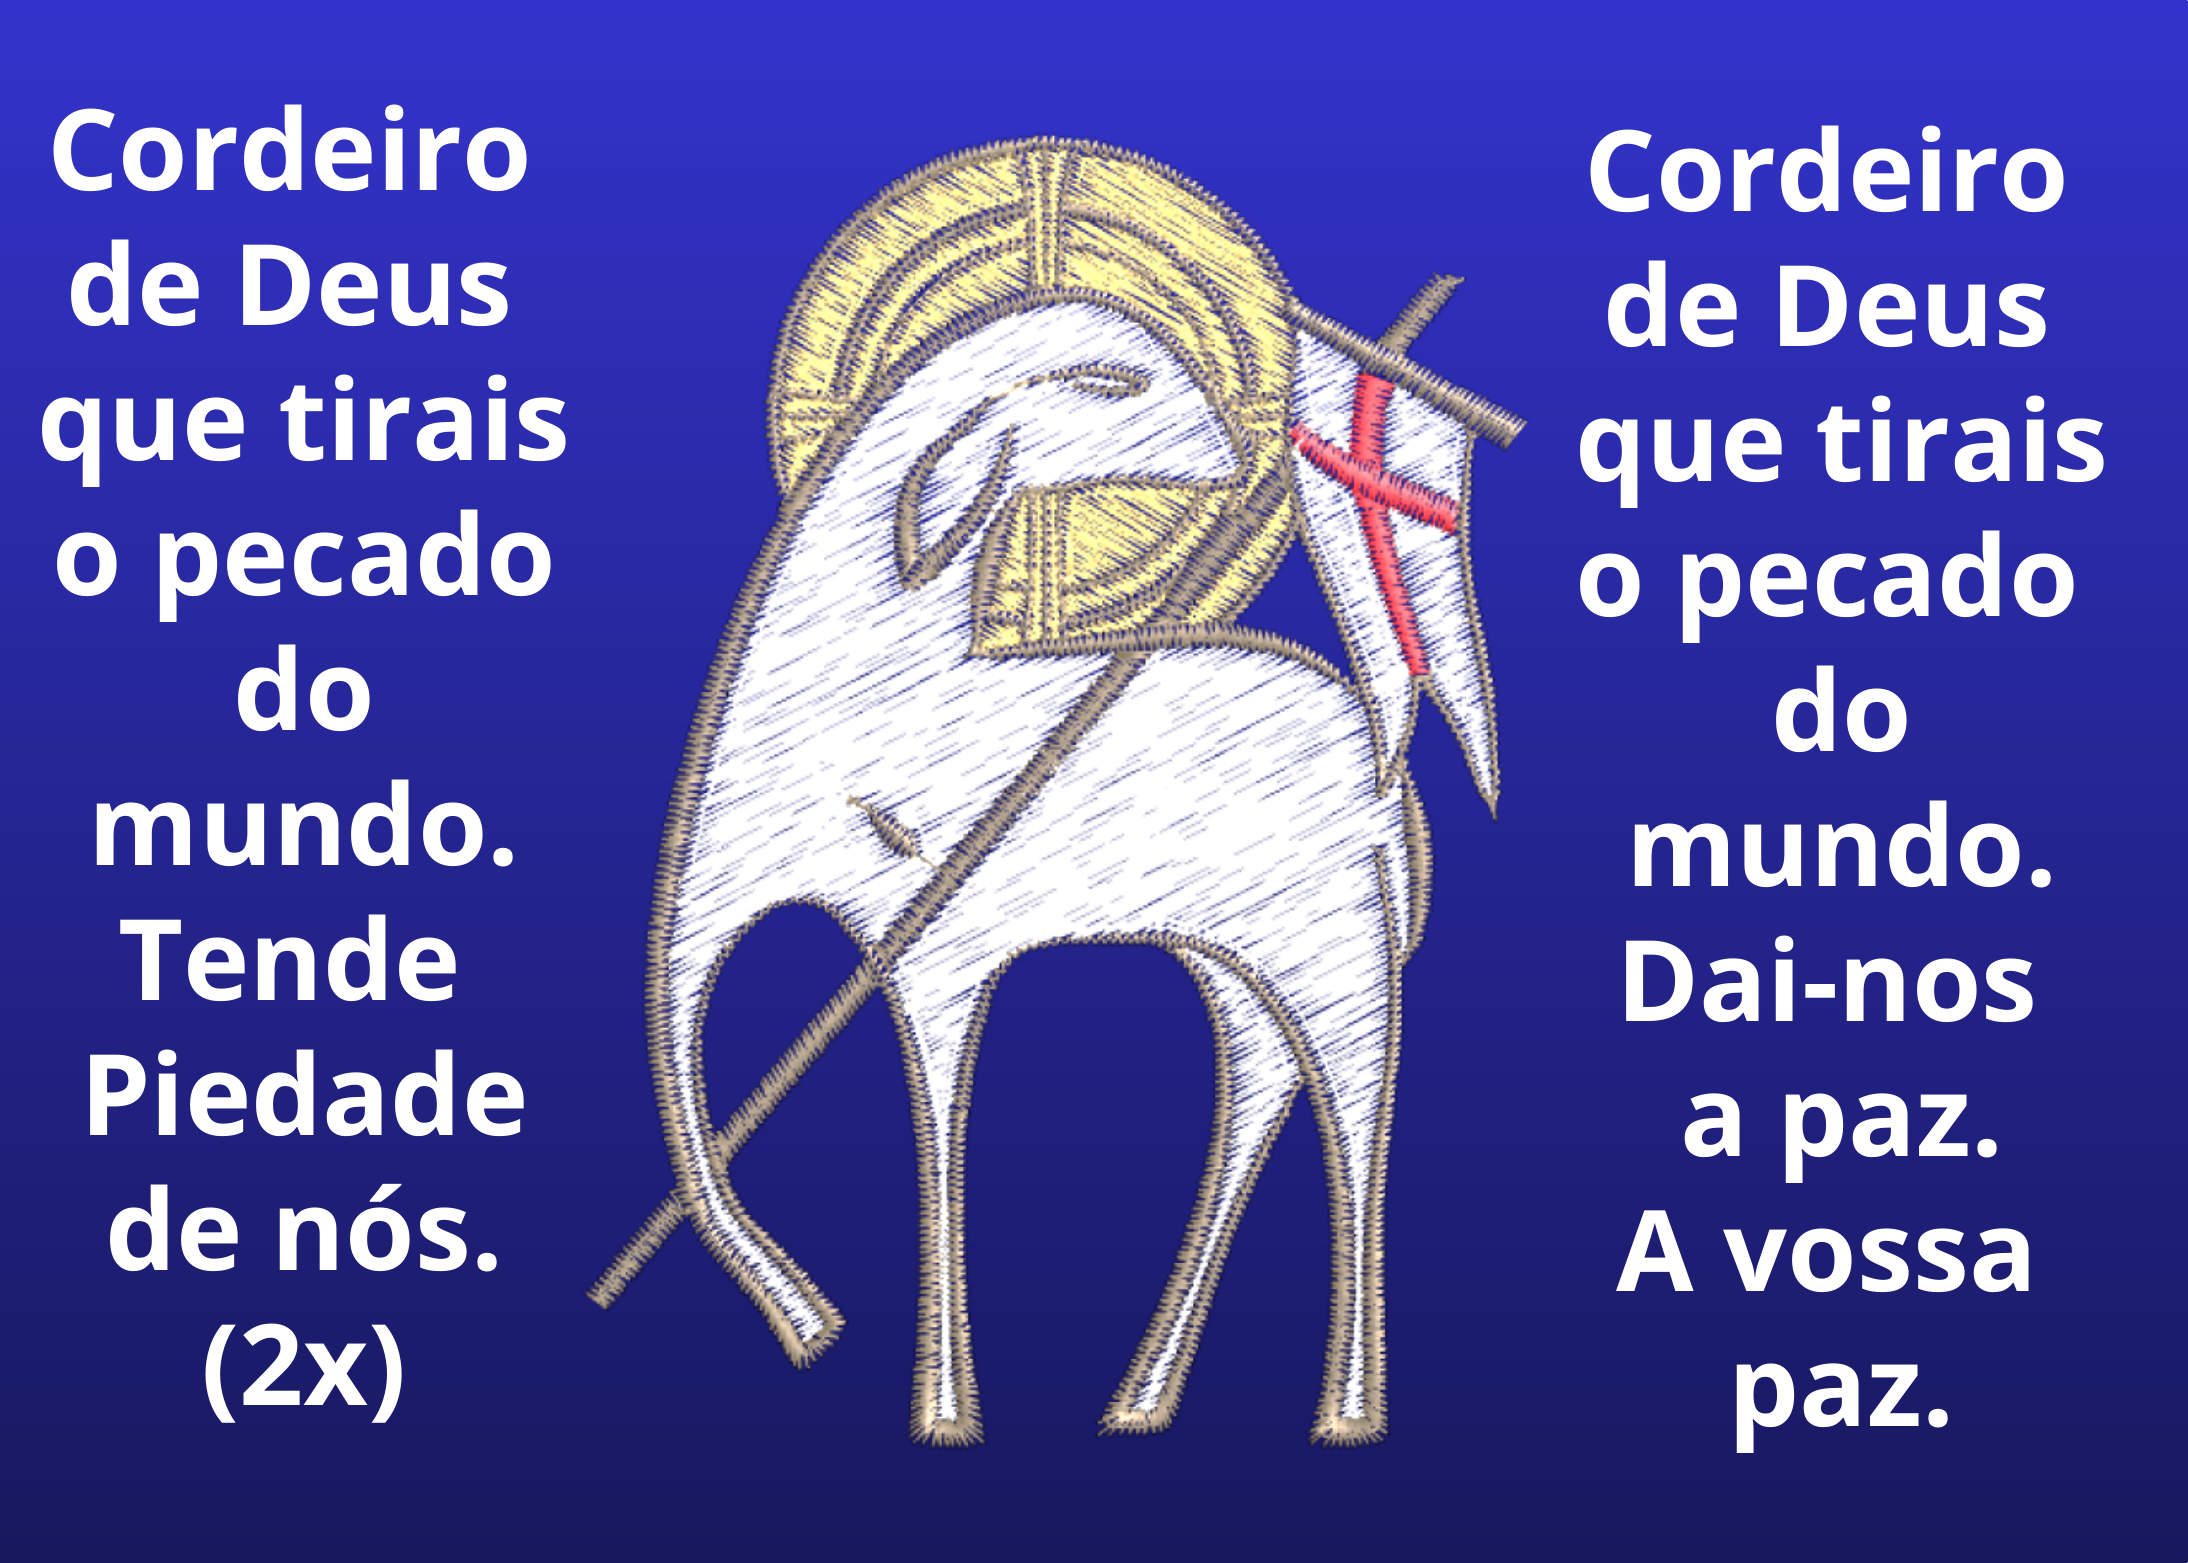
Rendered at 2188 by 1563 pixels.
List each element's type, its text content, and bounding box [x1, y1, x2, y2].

text_box Cordeiro de Deus que tirais o pecado do mundo. Dai-nos a paz. A vossa paz. [1550, 88, 2134, 1460]
picture [396, 131, 1550, 1455]
text_box Cordeiro de Deus que tirais o pecado do mundo. Tende Piedade de nós. (2x) [0, 67, 609, 1439]
